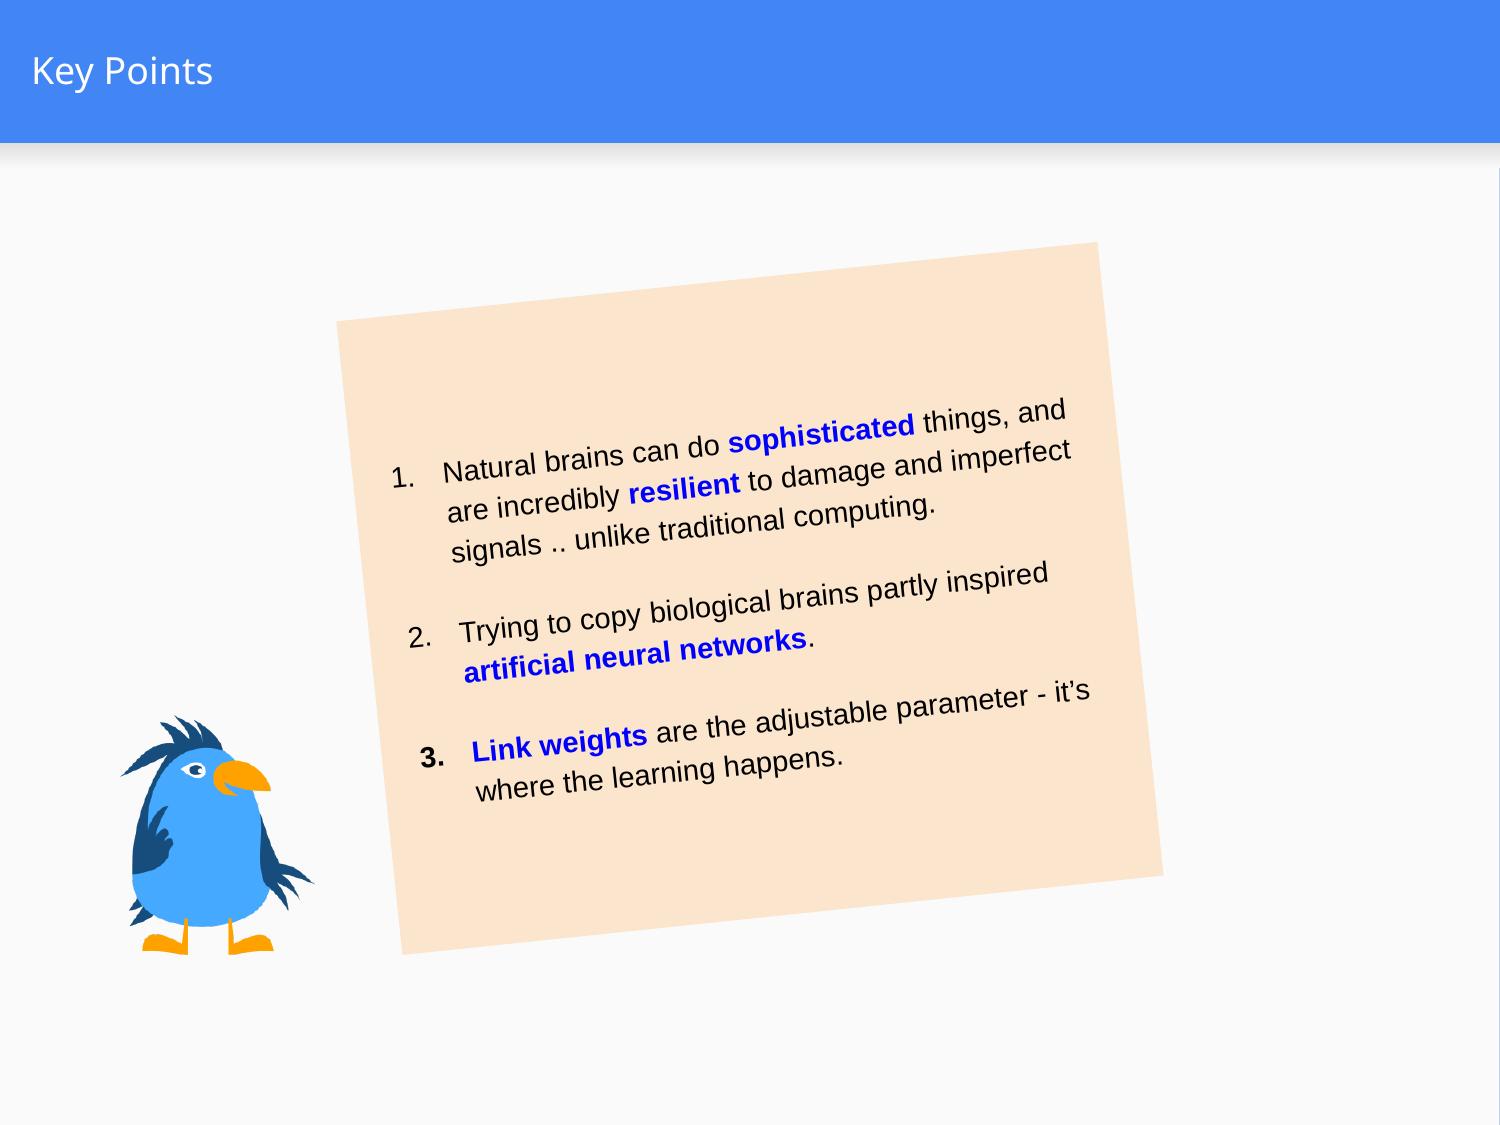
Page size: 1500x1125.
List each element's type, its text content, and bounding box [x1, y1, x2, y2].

picture [120, 715, 315, 955]
title Key Points [16, 3, 1464, 136]
text_box Natural brains can do sophisticated things, and are incredibly resilient to damage and imperfect signals .. unlike traditional computing. Trying to copy biological brains partly inspired artificial neural networks. Link weights are the adjustable parameter - it’s where the learning happens. [336, 241, 1164, 955]
